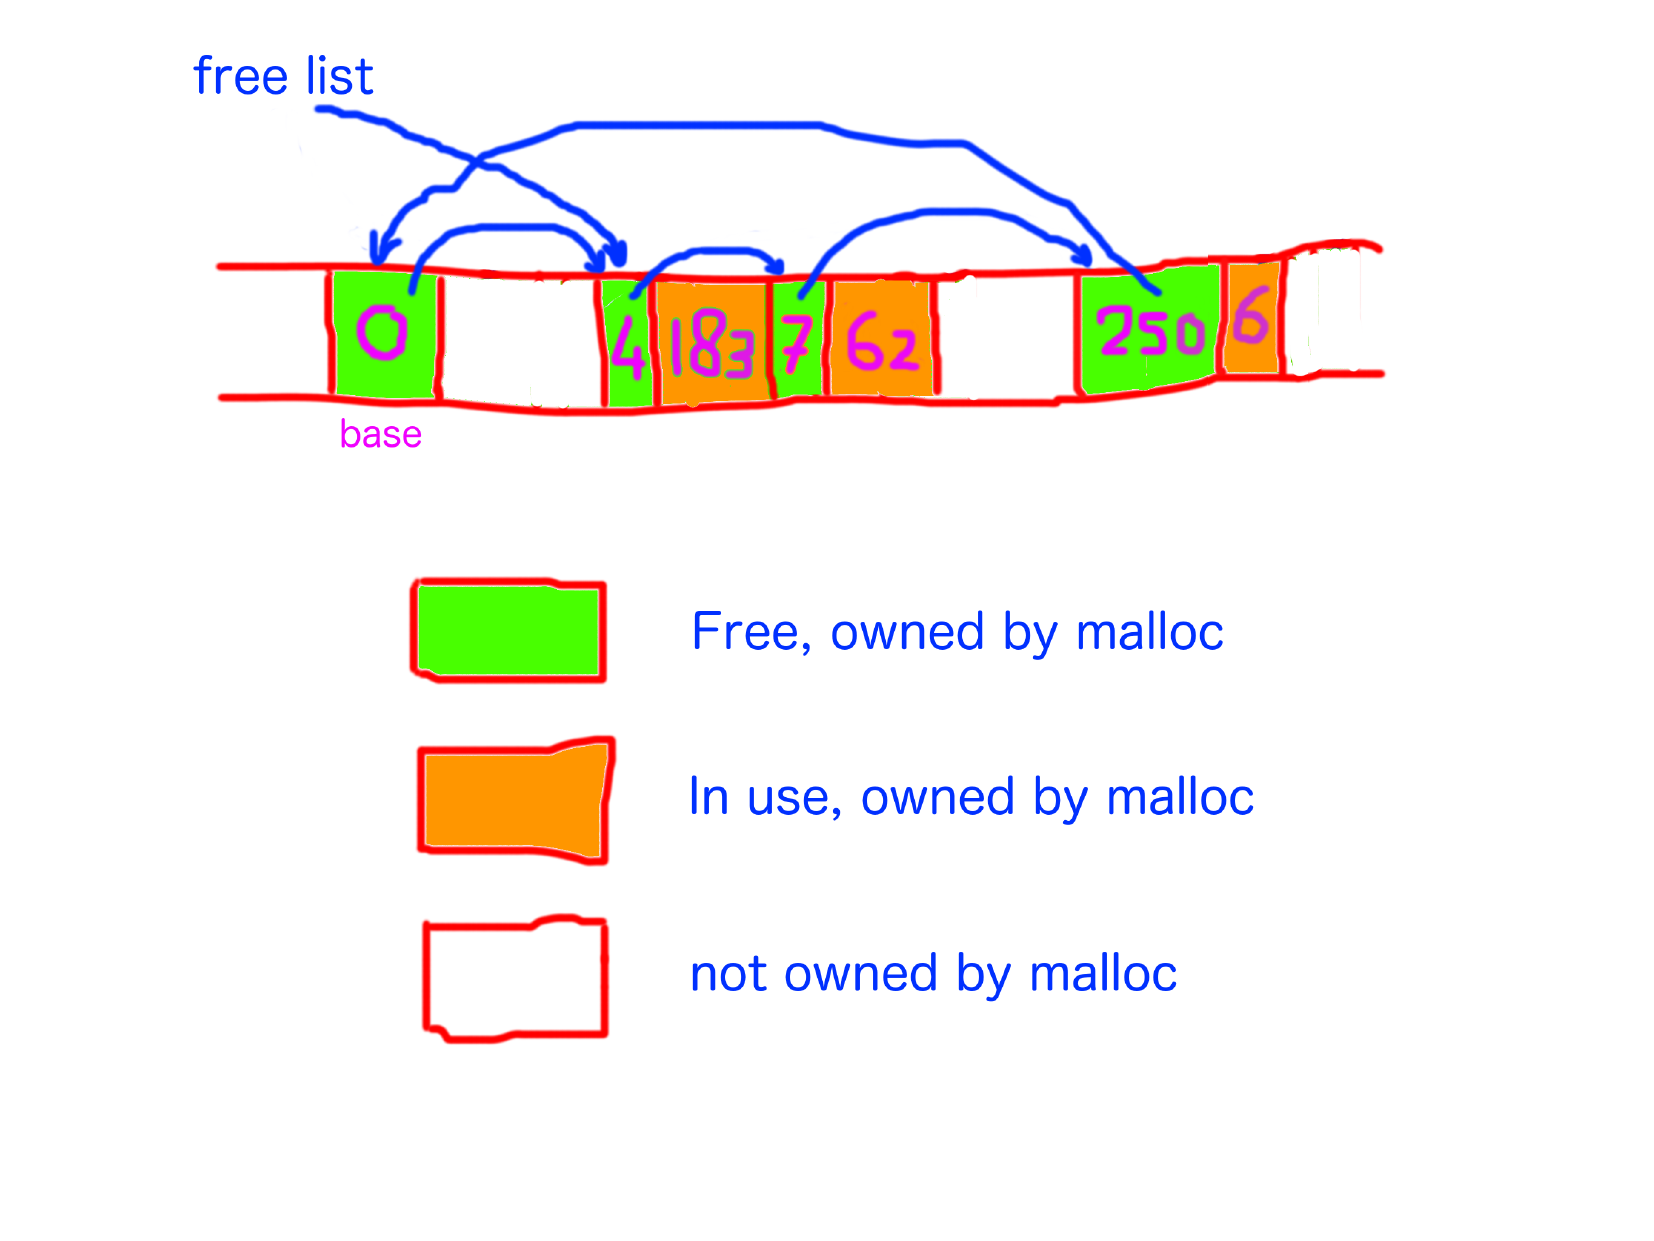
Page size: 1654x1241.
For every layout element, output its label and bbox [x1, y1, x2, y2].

picture [168, 0, 1409, 1236]
